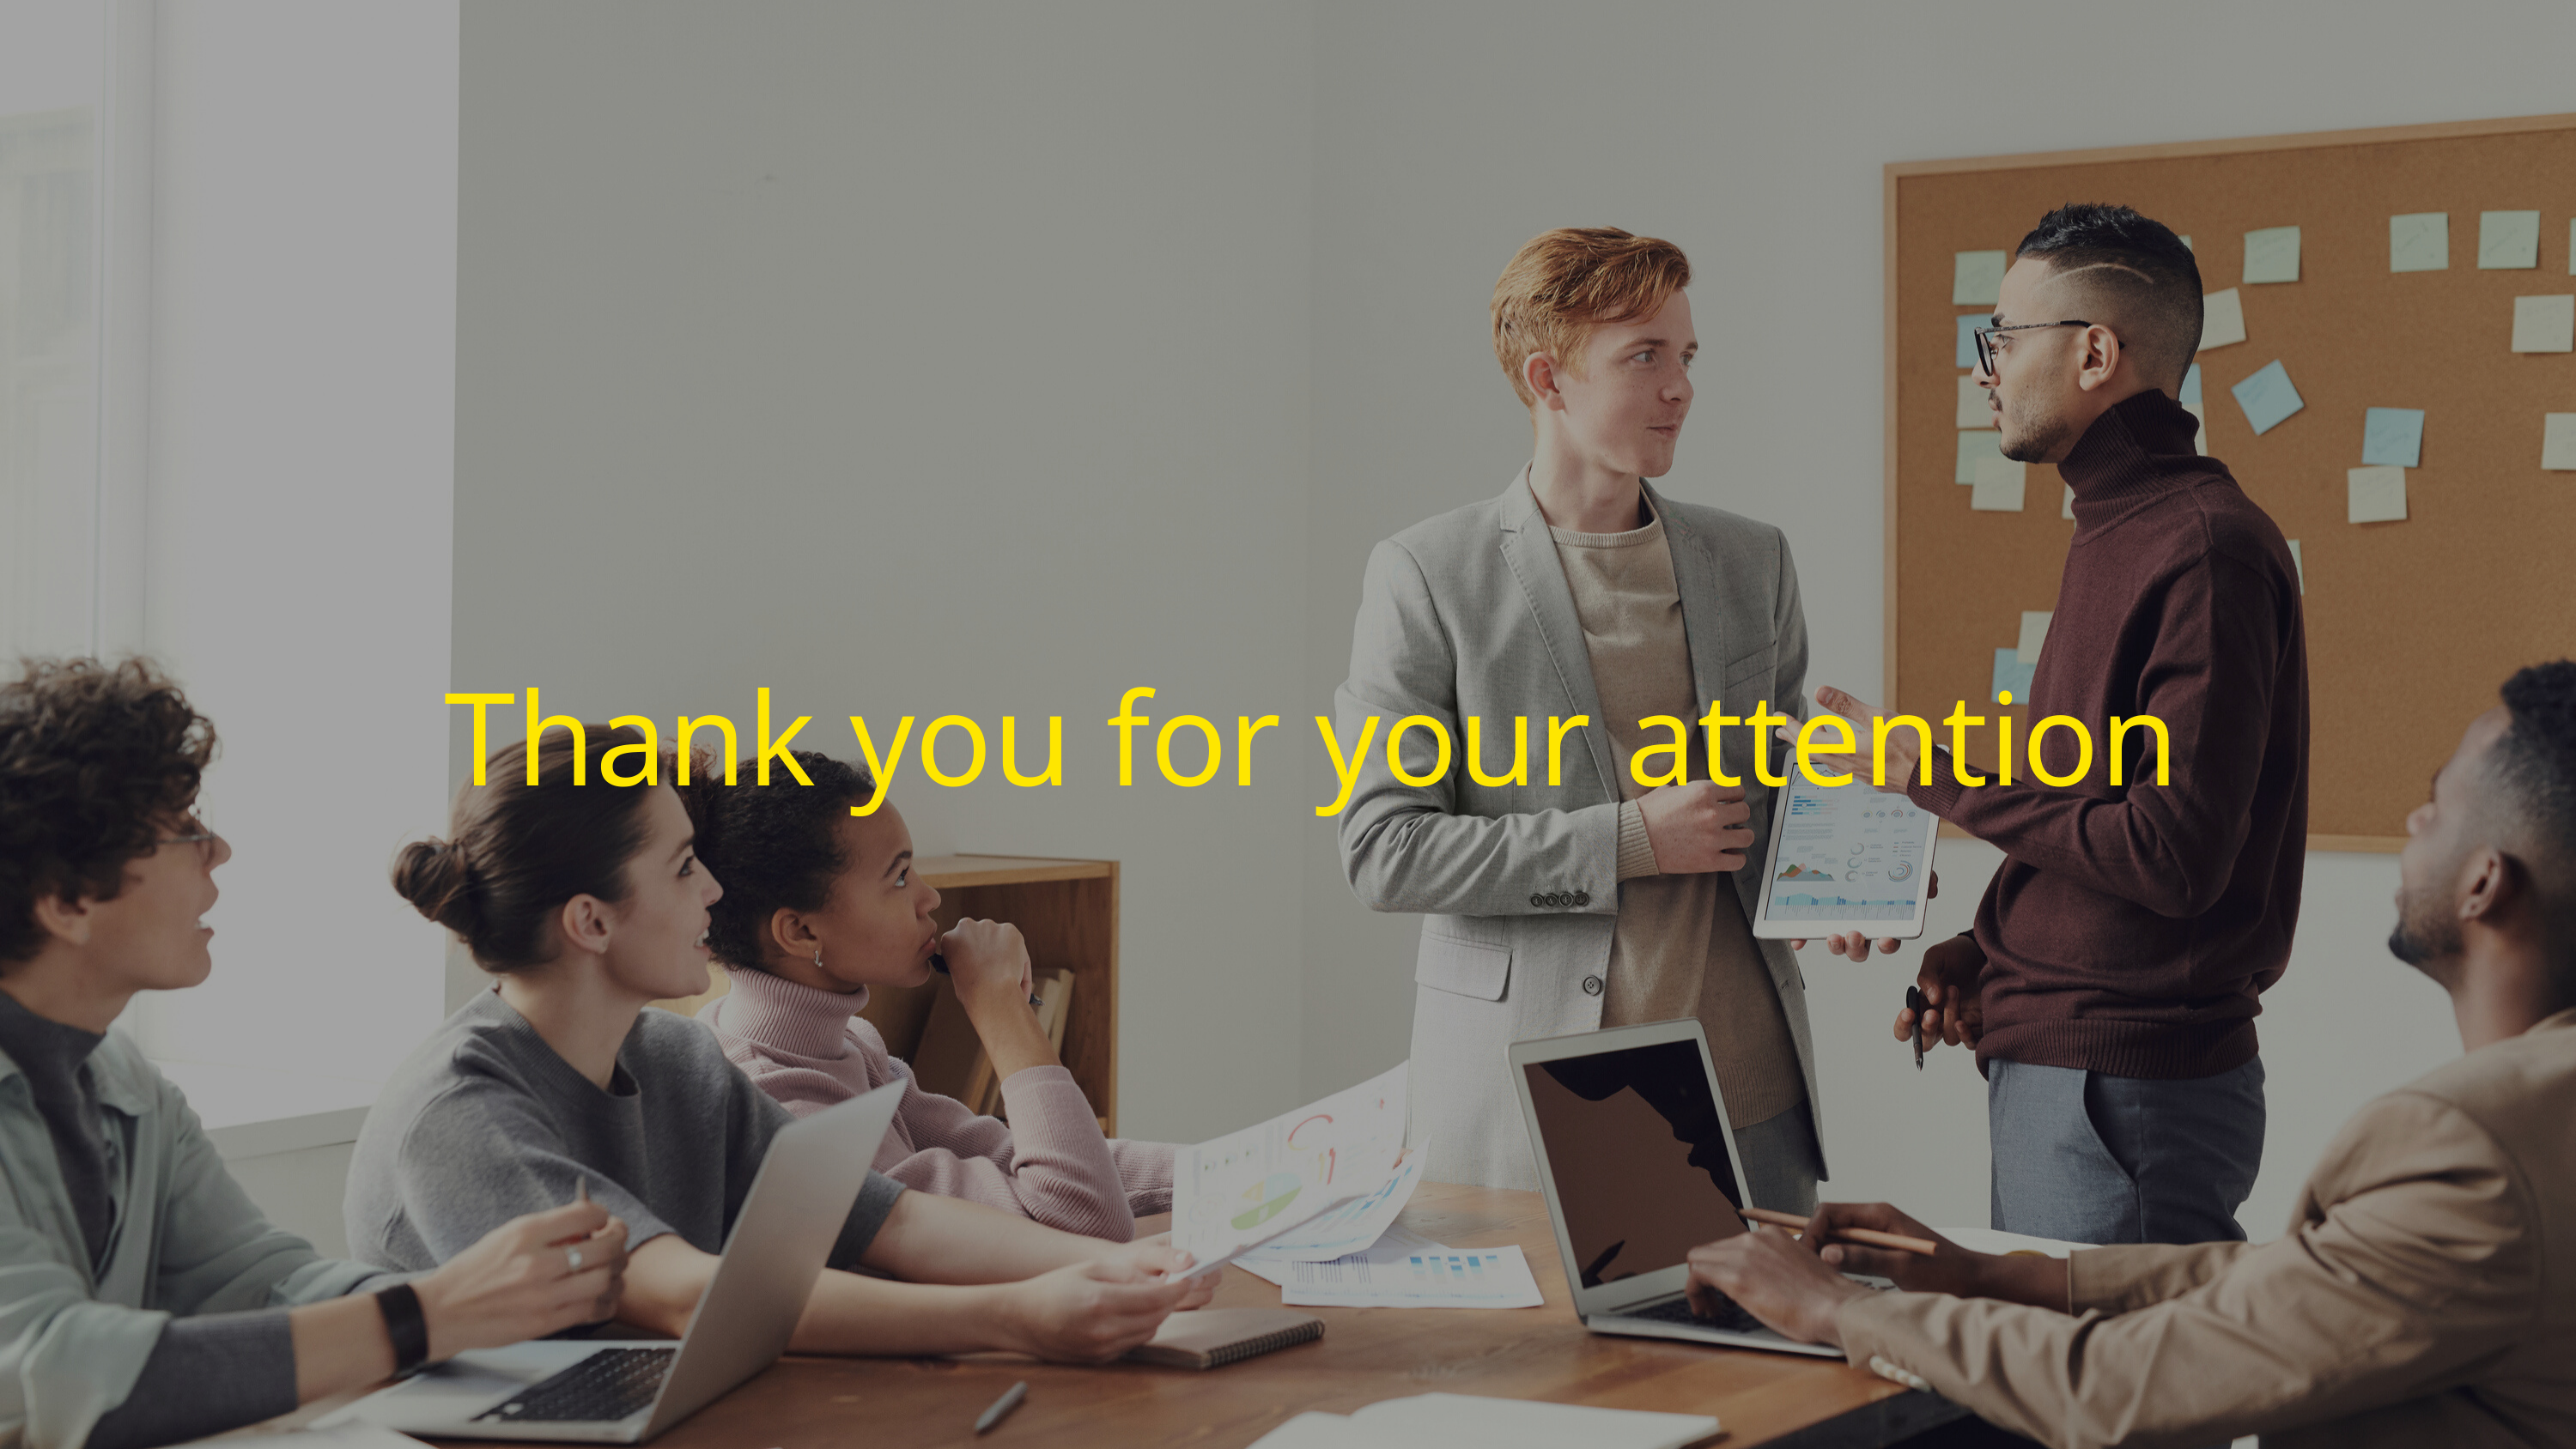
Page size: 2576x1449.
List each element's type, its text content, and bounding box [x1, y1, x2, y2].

picture [0, 0, 2576, 1449]
text_box Thank you for your attention [397, 657, 2229, 812]
